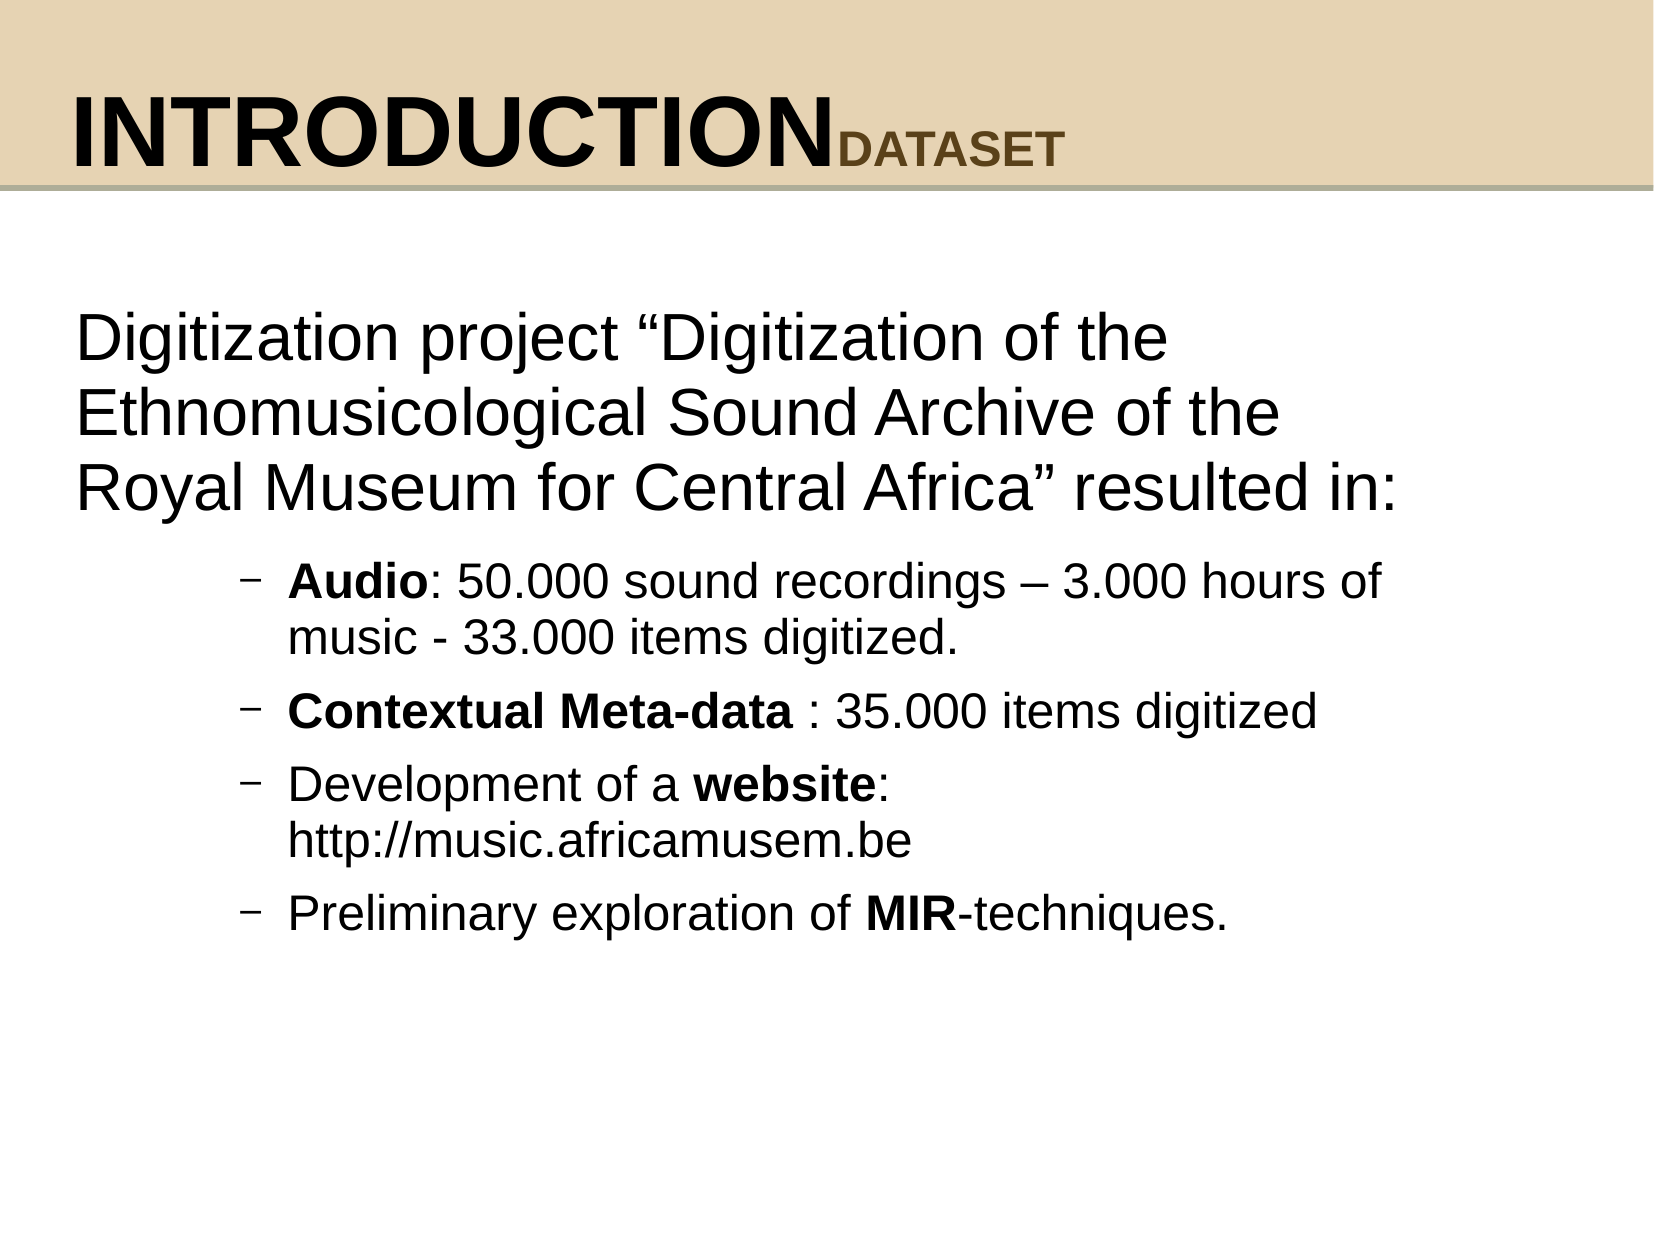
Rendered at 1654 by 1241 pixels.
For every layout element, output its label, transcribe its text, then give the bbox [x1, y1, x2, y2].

title INTRODUCTIONDATASET [0, 0, 1654, 188]
list Digitization project “Digitization of the Ethnomusicological Sound Archive of the Royal Museum for Central Africa” resulted in: Audio: 50.000 sound recordings – 3.000 hours of music - 33.000 items digitized. Contextual Meta-data : 35.000 items digitized Development of a website: http://music.africamusem.be Preliminary exploration of MIR-techniques. [75, 300, 1426, 1147]
